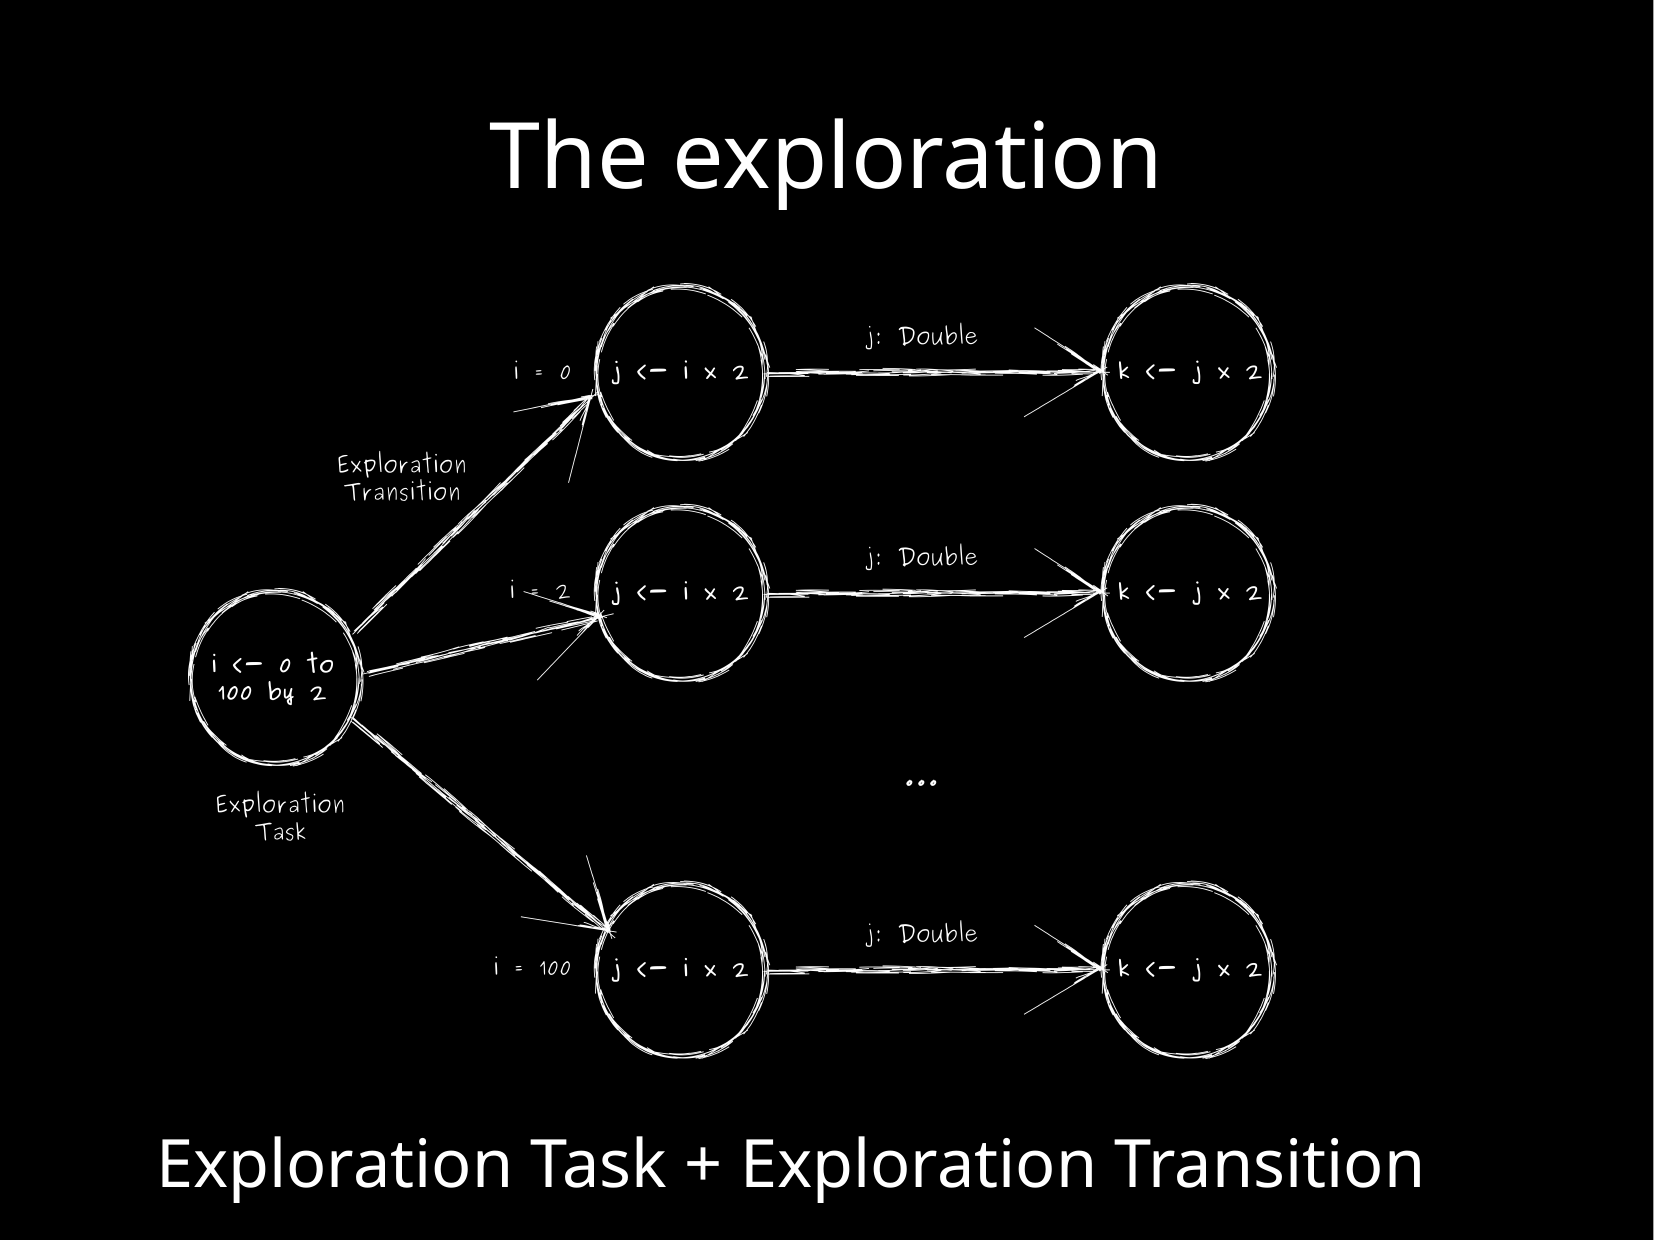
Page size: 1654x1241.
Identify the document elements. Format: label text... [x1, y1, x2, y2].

picture [188, 283, 1277, 1060]
title The exploration [82, 49, 1571, 257]
list Exploration Task + Exploration Transition [47, 1116, 1536, 1241]
